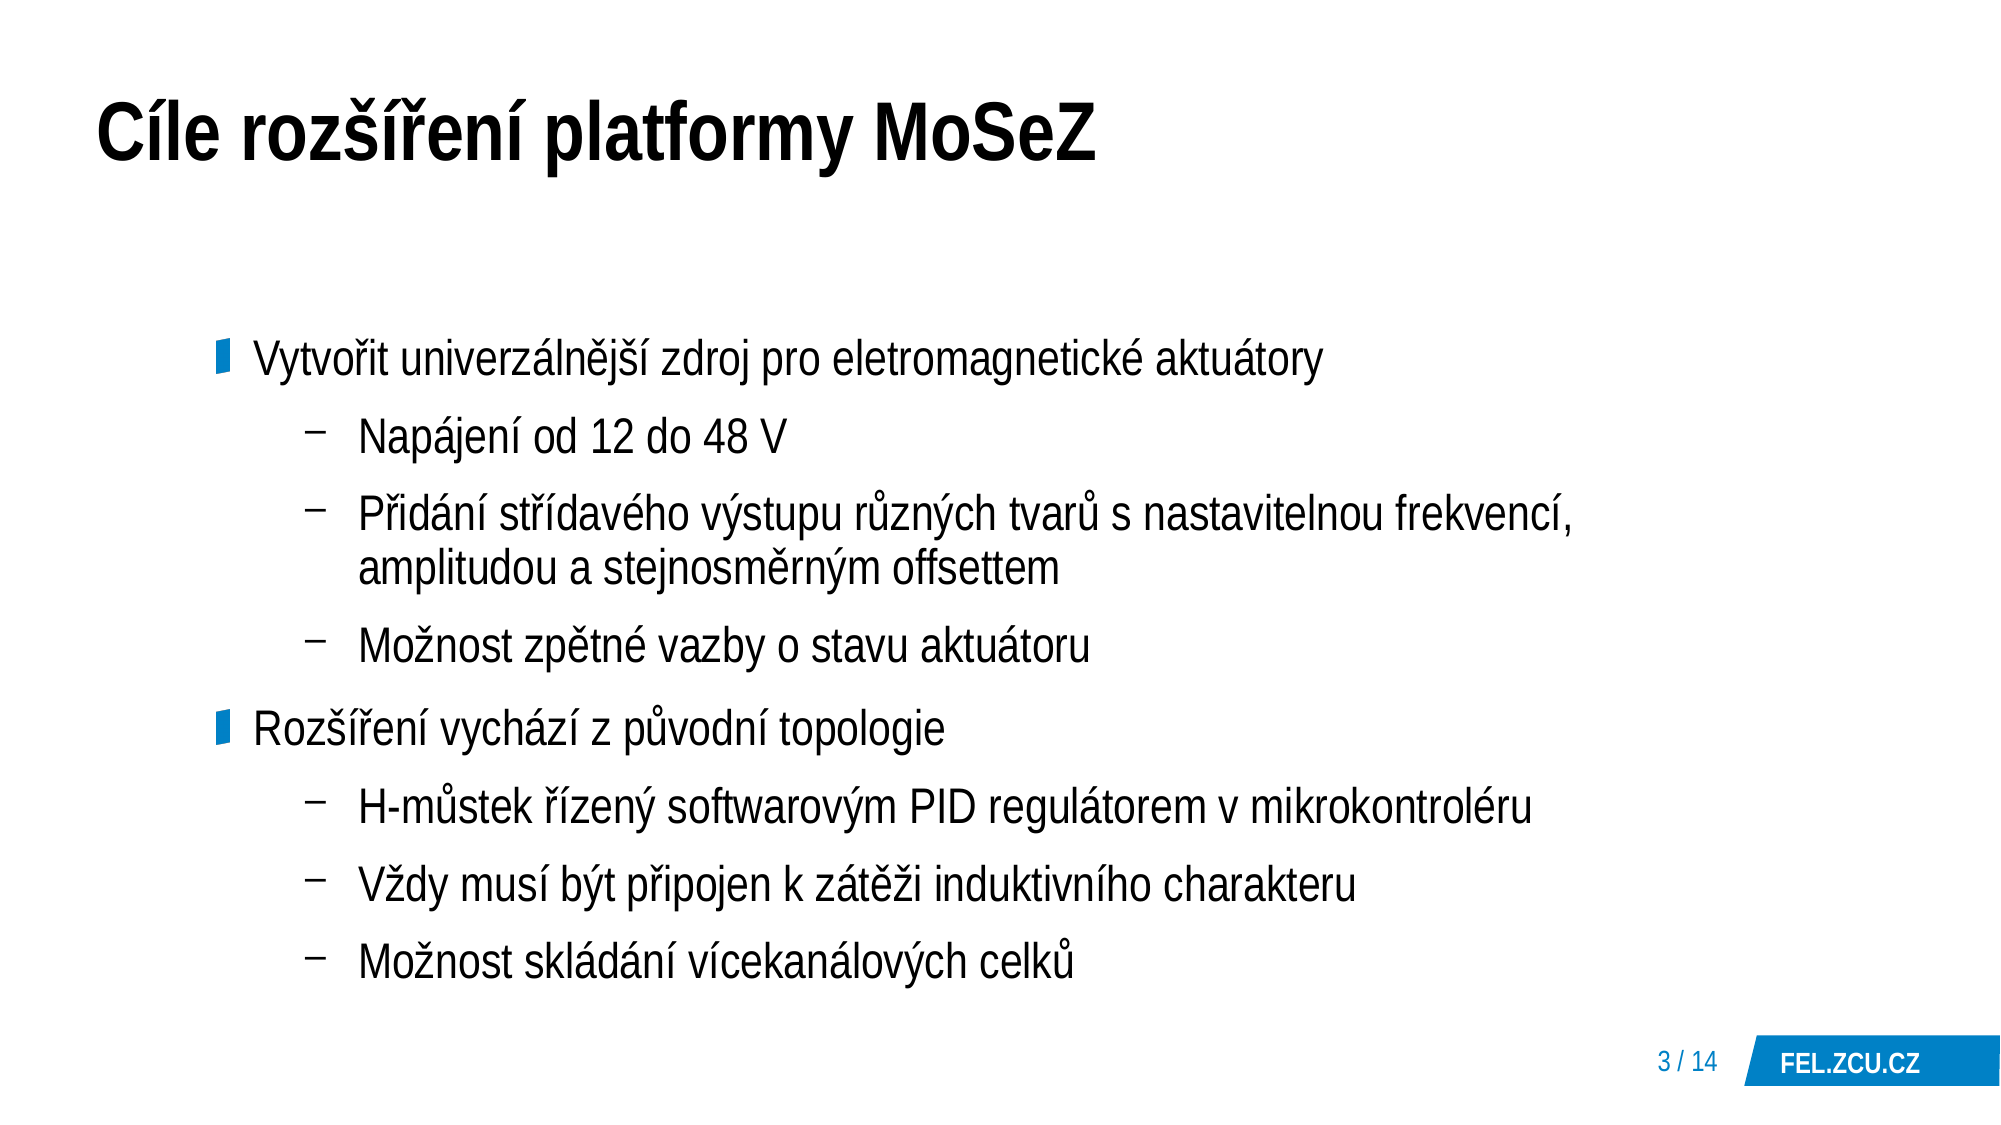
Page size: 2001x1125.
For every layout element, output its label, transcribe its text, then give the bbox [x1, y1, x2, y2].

title Cíle rozšíření platformy MoSeZ [81, 81, 1918, 299]
slide_number <number> / 14 [1412, 1035, 1733, 1086]
list Vytvořit univerzálnější zdroj pro eletromagnetické aktuátory Napájení od 12 do 48 V Přidání střídavého výstupu různých tvarů s nastavitelnou frekvencí, amplitudou a stejnosměrným offsettem Možnost zpětné vazby o stavu aktuátoru Rozšíření vychází z původní topologie H-můstek řízený softwarovým PID regulátorem v mikrokontroléru Vždy musí být připojen k zátěži induktivního charakteru Možnost skládání vícekanálových celků [201, 324, 1743, 974]
